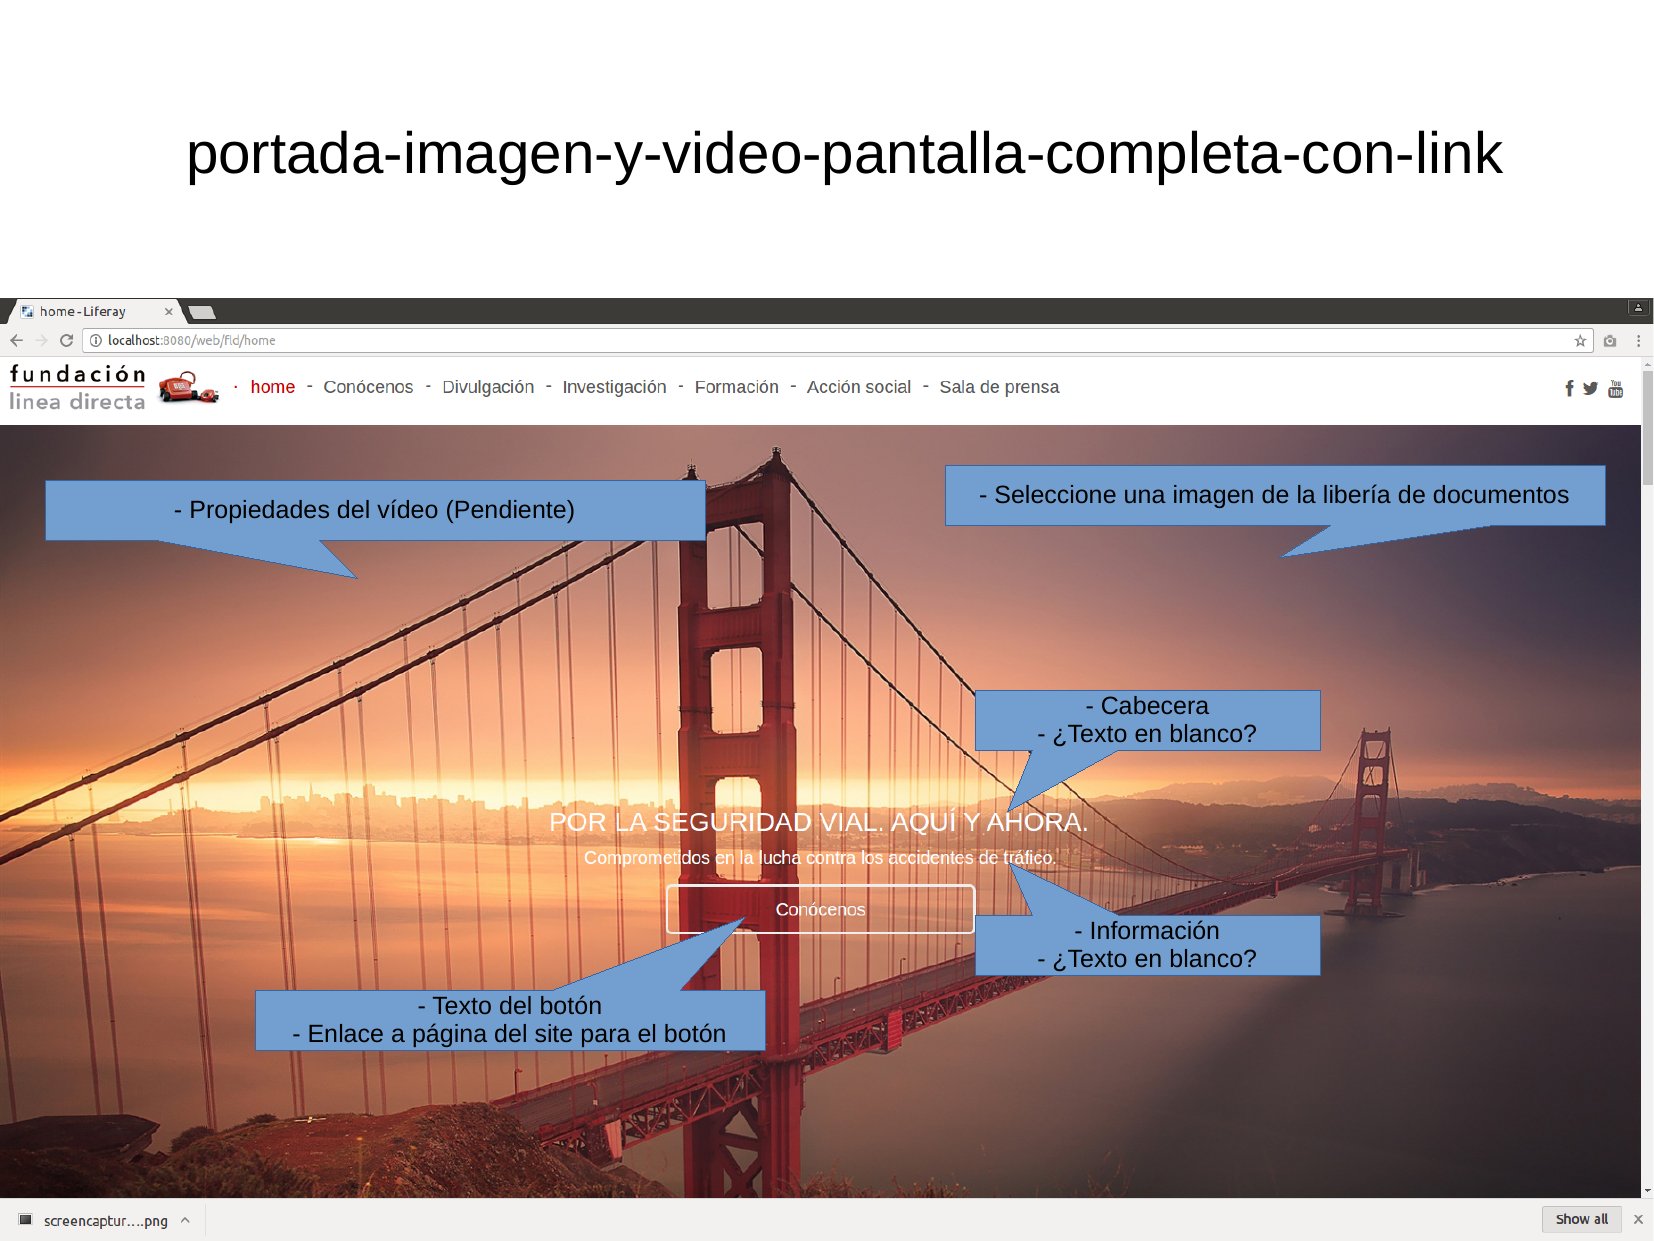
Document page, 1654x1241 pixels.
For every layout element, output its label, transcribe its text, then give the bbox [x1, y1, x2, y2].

text_box - Propiedades del vídeo (Pendiente) [45, 480, 706, 579]
picture [0, 298, 1654, 1241]
text_box - Cabecera - ¿Texto en blanco? [975, 690, 1321, 812]
text_box - Texto del botón - Enlace a página del site para el botón [255, 917, 766, 1051]
title portada-imagen-y-video-pantalla-completa-con-link [82, 49, 1571, 257]
text_box - Información - ¿Texto en blanco? [975, 862, 1321, 976]
text_box - Seleccione una imagen de la libería de documentos [945, 465, 1606, 558]
